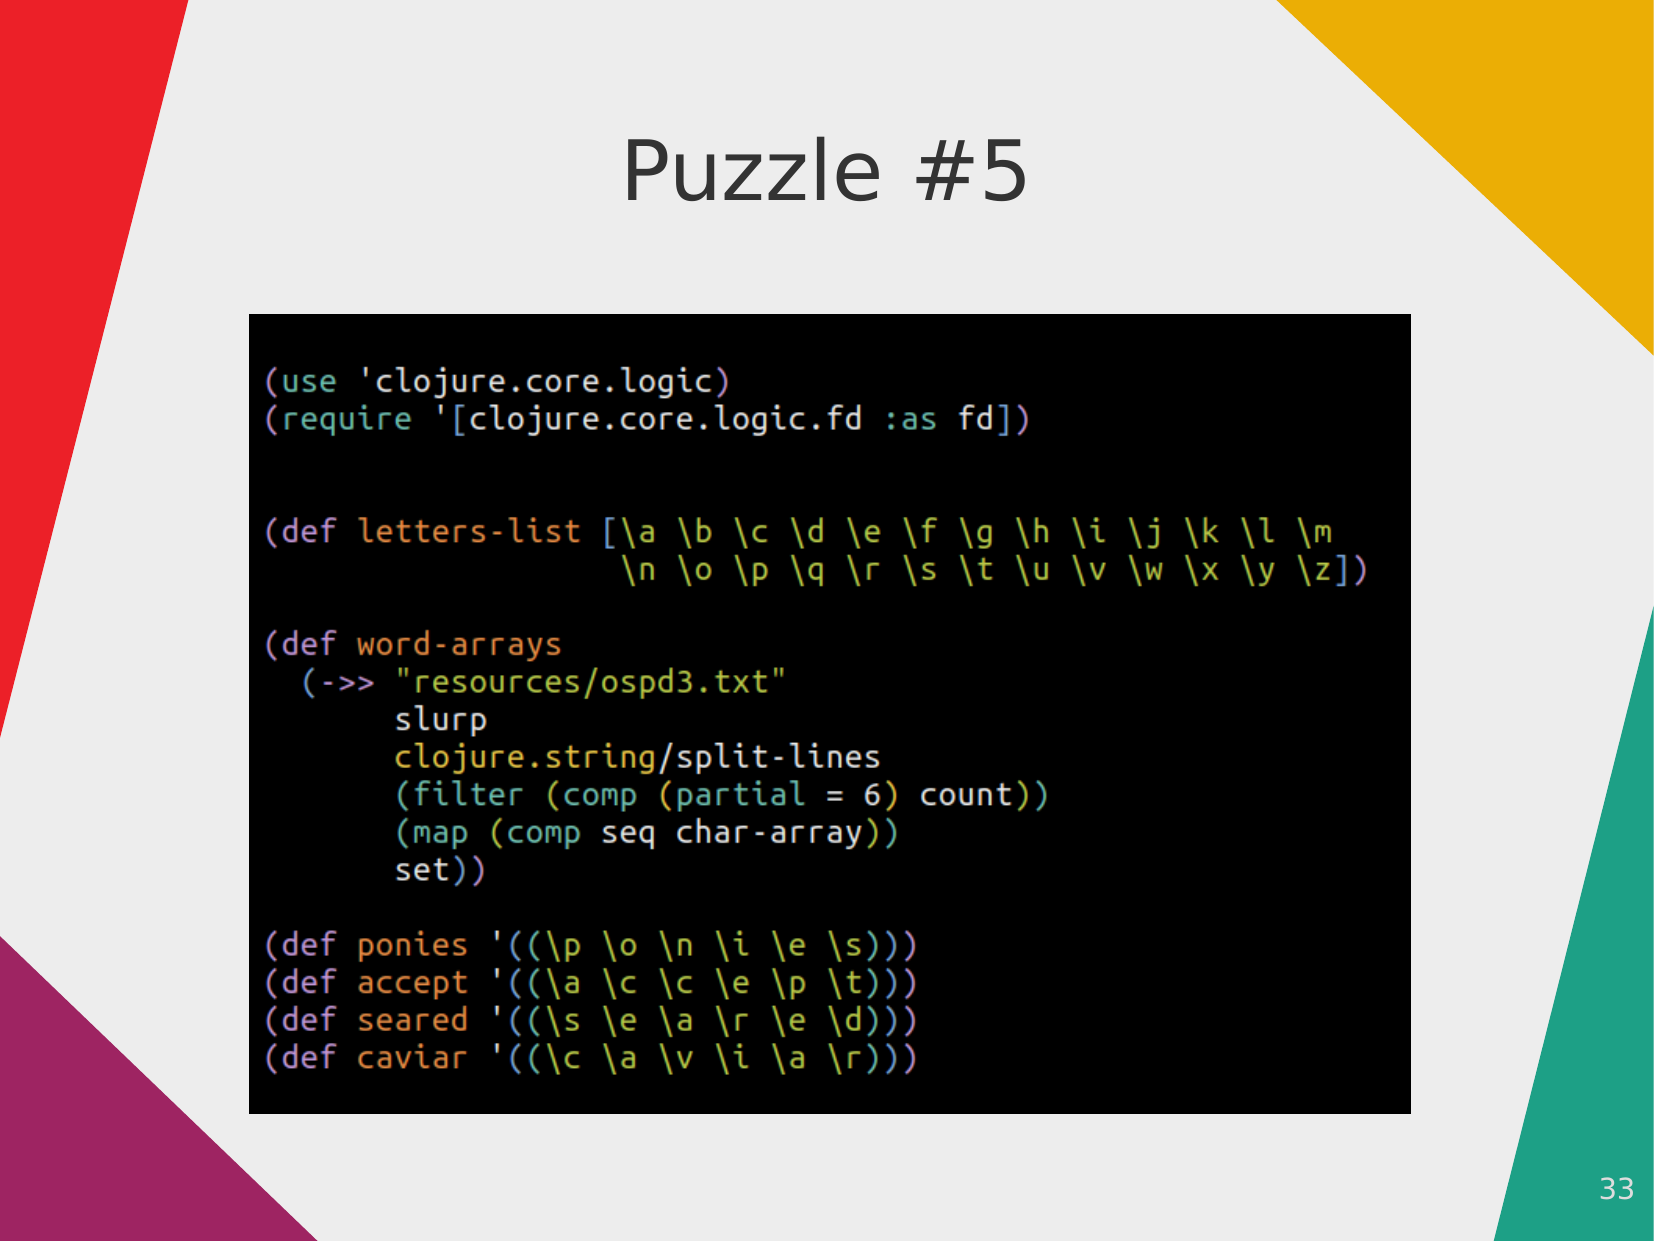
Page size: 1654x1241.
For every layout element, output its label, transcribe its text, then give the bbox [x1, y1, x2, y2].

title Puzzle #5 [114, 73, 1539, 271]
picture [249, 314, 1411, 1114]
